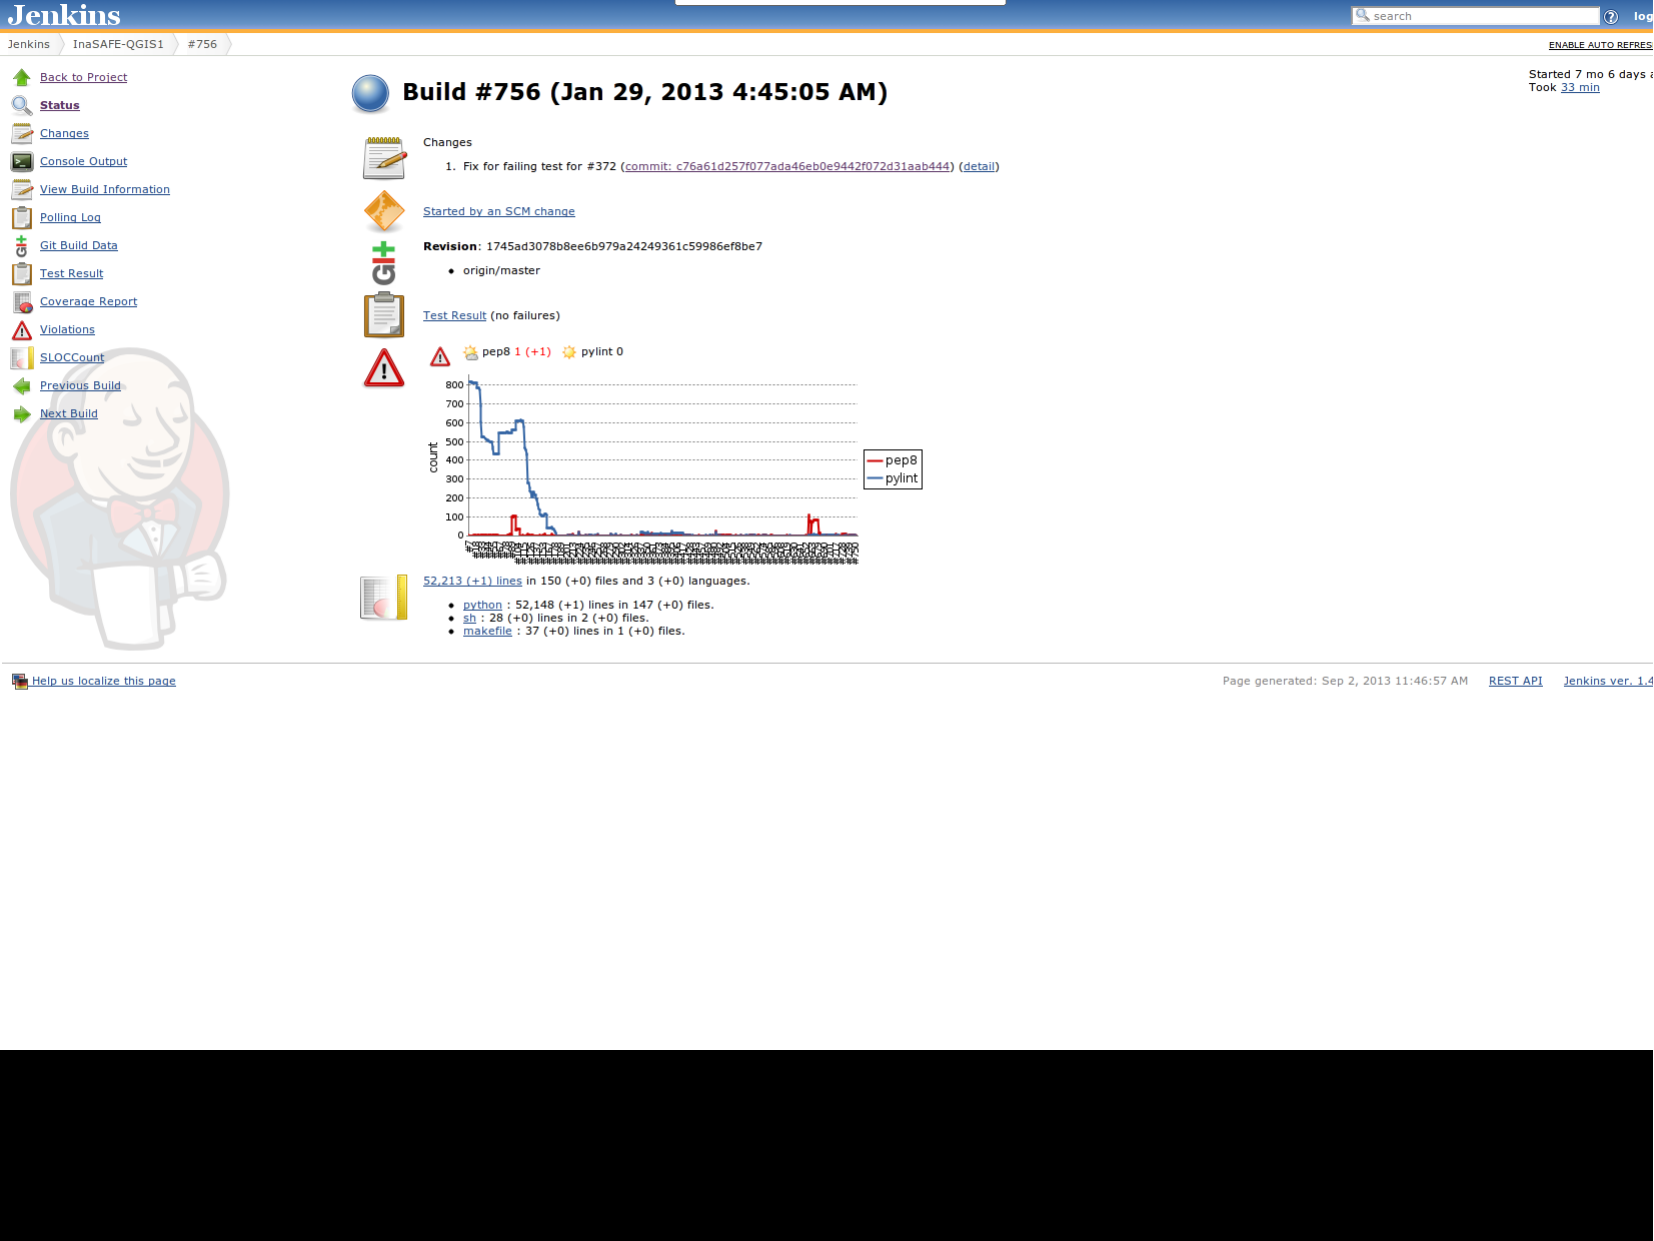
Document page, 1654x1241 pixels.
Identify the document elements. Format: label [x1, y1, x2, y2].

picture [0, 0, 1653, 1051]
